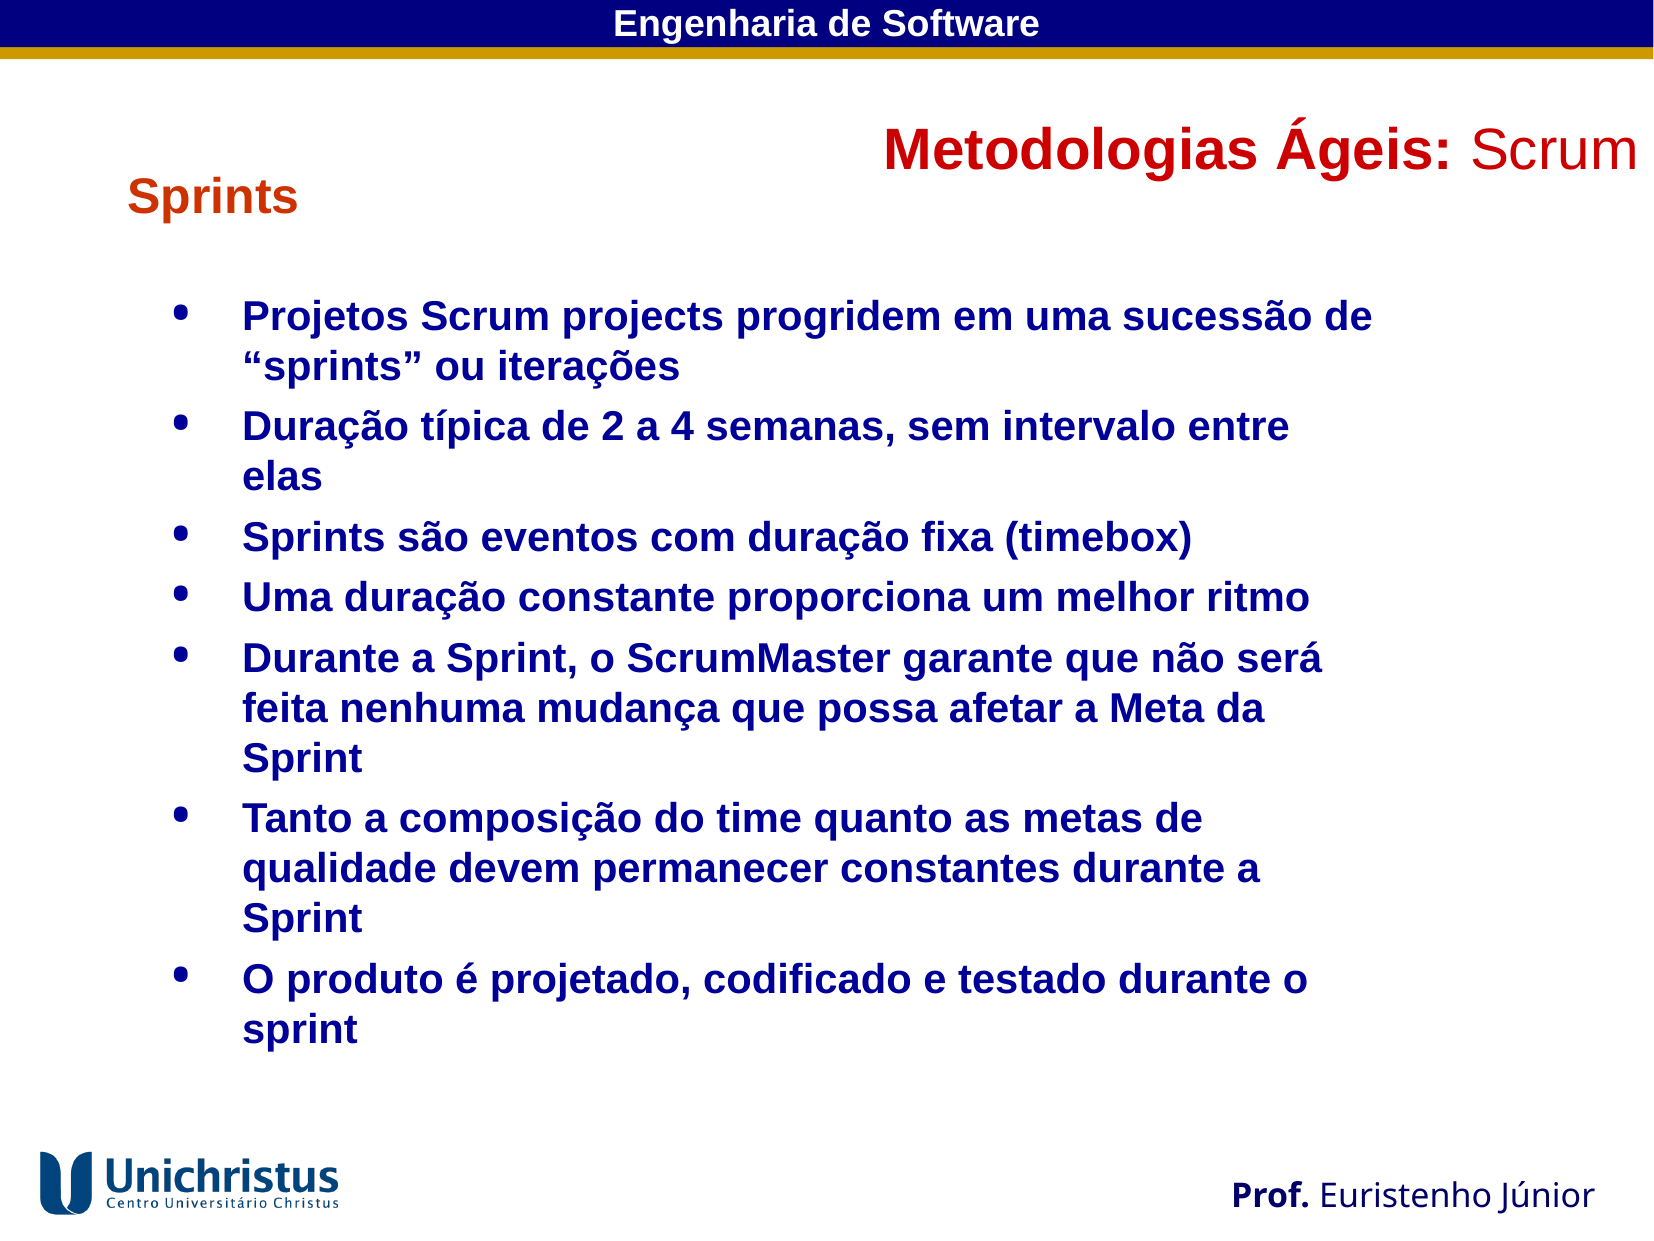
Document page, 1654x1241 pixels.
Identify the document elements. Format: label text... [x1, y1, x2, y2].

text_box Metodologias Ágeis: Scrum [1388, 109, 1654, 189]
picture [35, 1148, 343, 1217]
text_box Prof. Euristenho Júnior [1216, 1163, 1654, 1224]
picture [112, 99, 1388, 1052]
text_box Engenharia de Software [0, 0, 1654, 48]
text_box [0, 48, 1654, 60]
